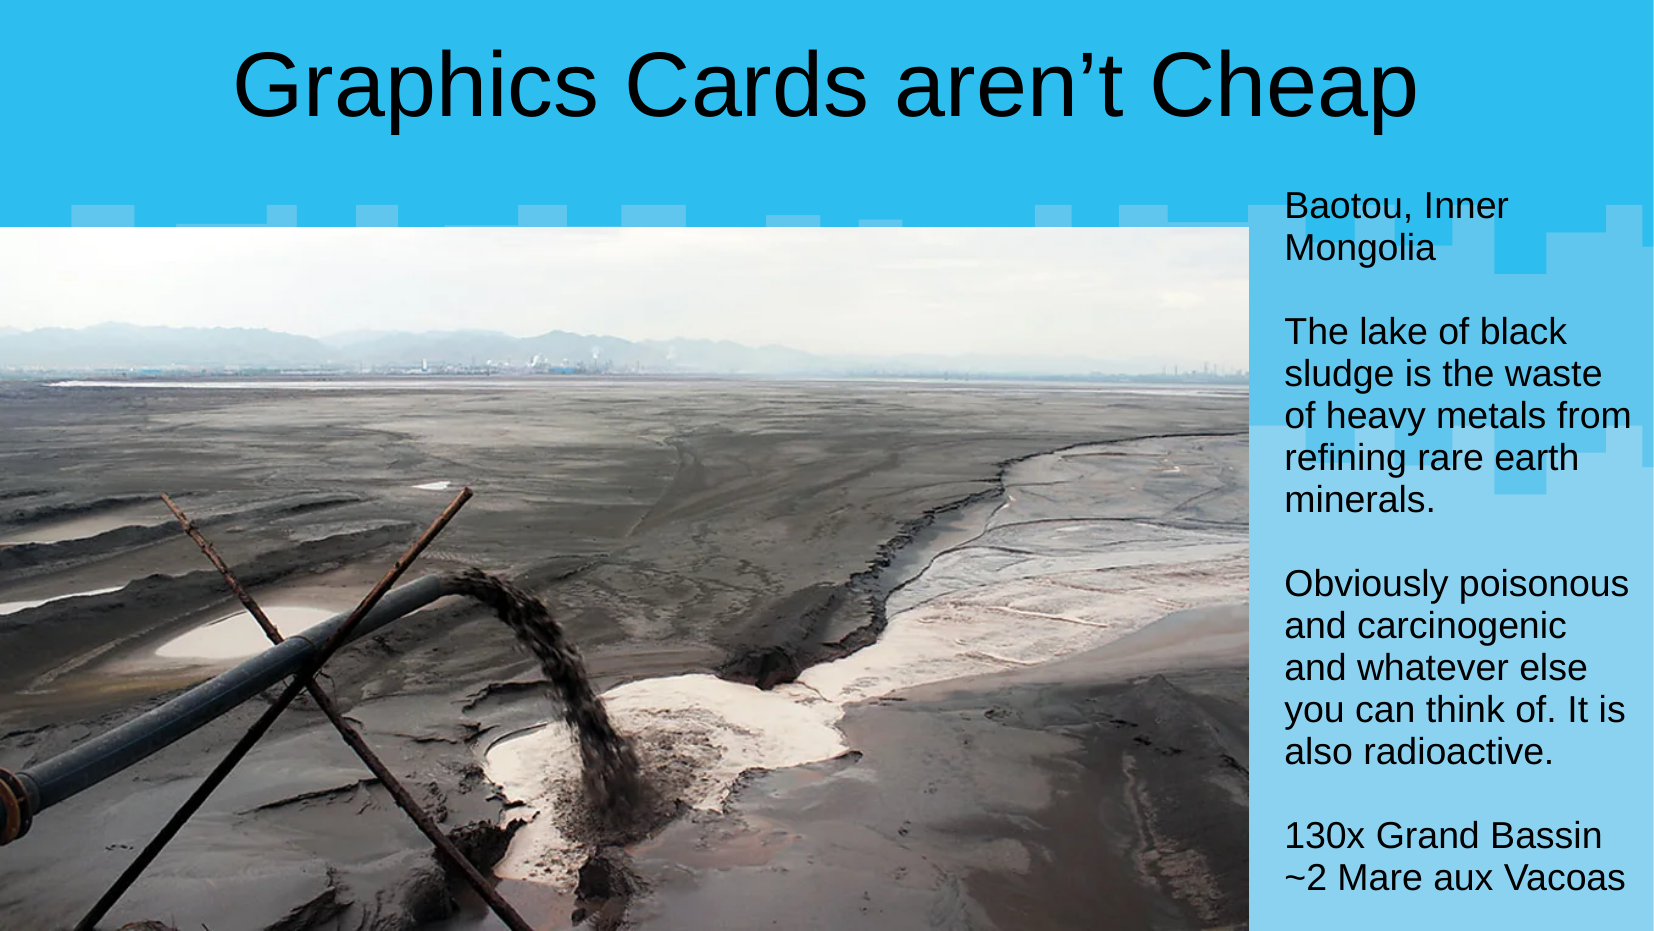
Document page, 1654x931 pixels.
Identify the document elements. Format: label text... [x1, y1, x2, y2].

title Graphics Cards aren’t Cheap [82, 7, 1571, 163]
picture [0, 0, 1654, 931]
text_box Baotou, Inner Mongolia The lake of black sludge is the waste of heavy metals from refining rare earth minerals. Obviously poisonous and carcinogenic and whatever else you can think of. It is also radioactive. 130x Grand Bassin ~2 Mare aux Vacoas [1269, 177, 1654, 931]
